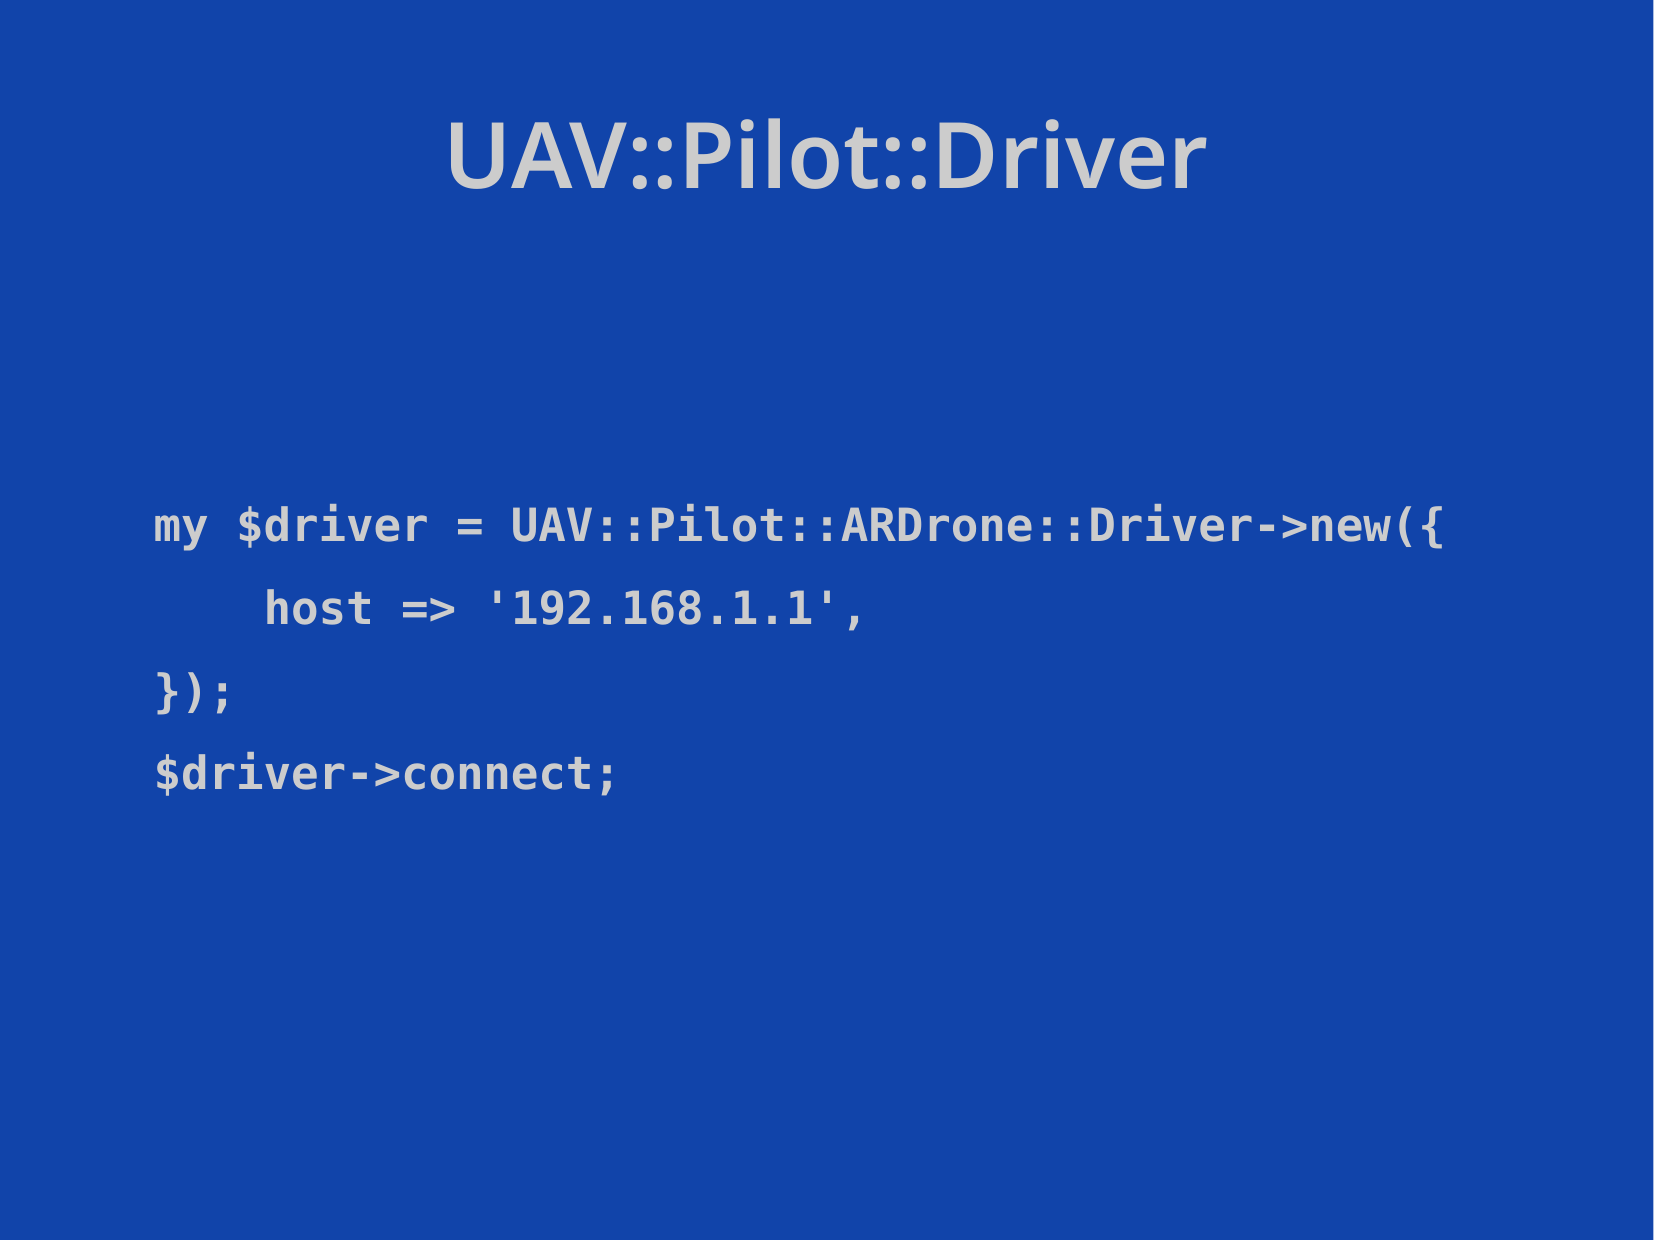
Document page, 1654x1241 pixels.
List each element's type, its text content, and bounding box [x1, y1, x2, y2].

title UAV::Pilot::Driver [82, 49, 1571, 257]
list my $driver = UAV::Pilot::ARDrone::Driver->new({ host => '192.168.1.1', }); $driver->connect; [82, 290, 1571, 1010]
